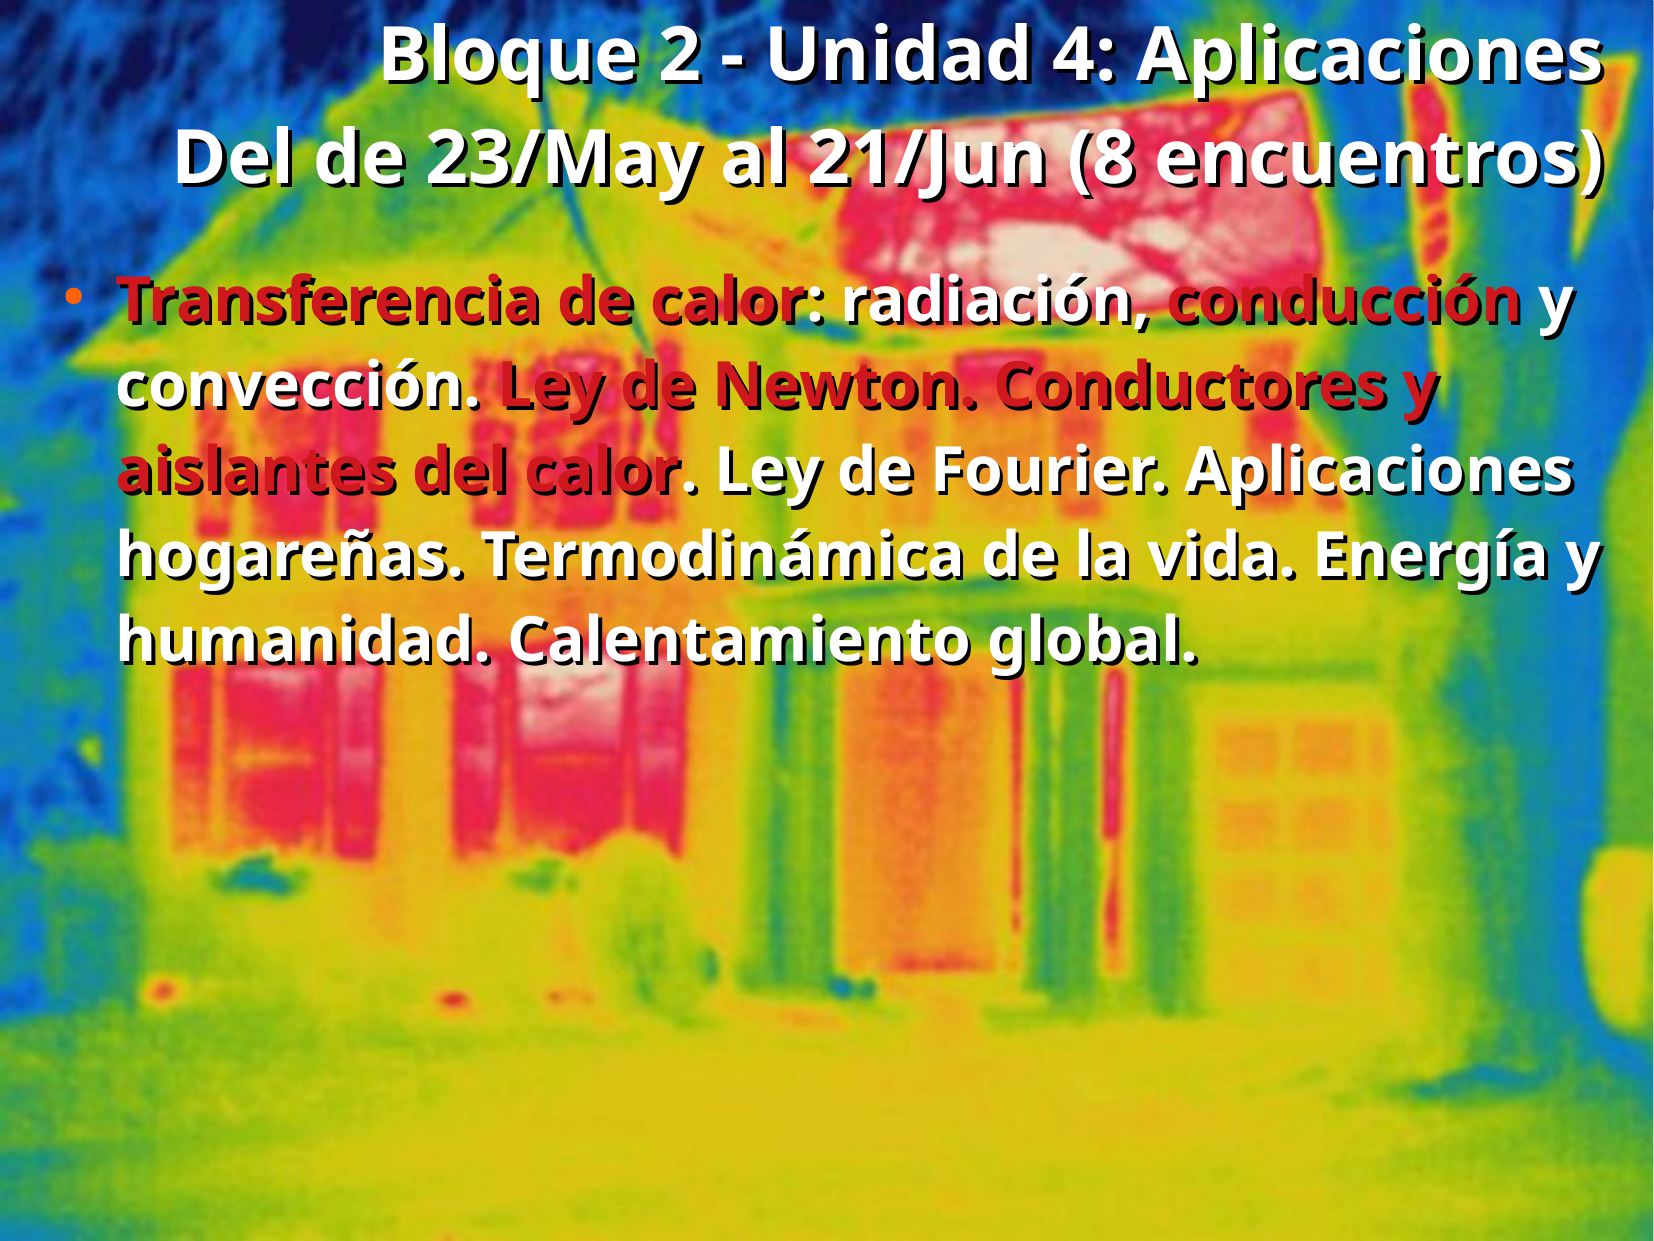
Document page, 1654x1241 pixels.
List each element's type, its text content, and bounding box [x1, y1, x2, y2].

title Bloque 2 - Unidad 4: Aplicaciones Del de 23/May al 21/Jun (8 encuentros) [45, 11, 1606, 195]
list Transferencia de calor: radiación, conducción y convección. Ley de Newton. Conductores y aislantes del calor. Ley de Fourier. Aplicaciones hogareñas. Termodinámica de la vida. Energía y humanidad. Calentamiento global. [45, 255, 1606, 1156]
picture [0, 0, 1654, 1241]
